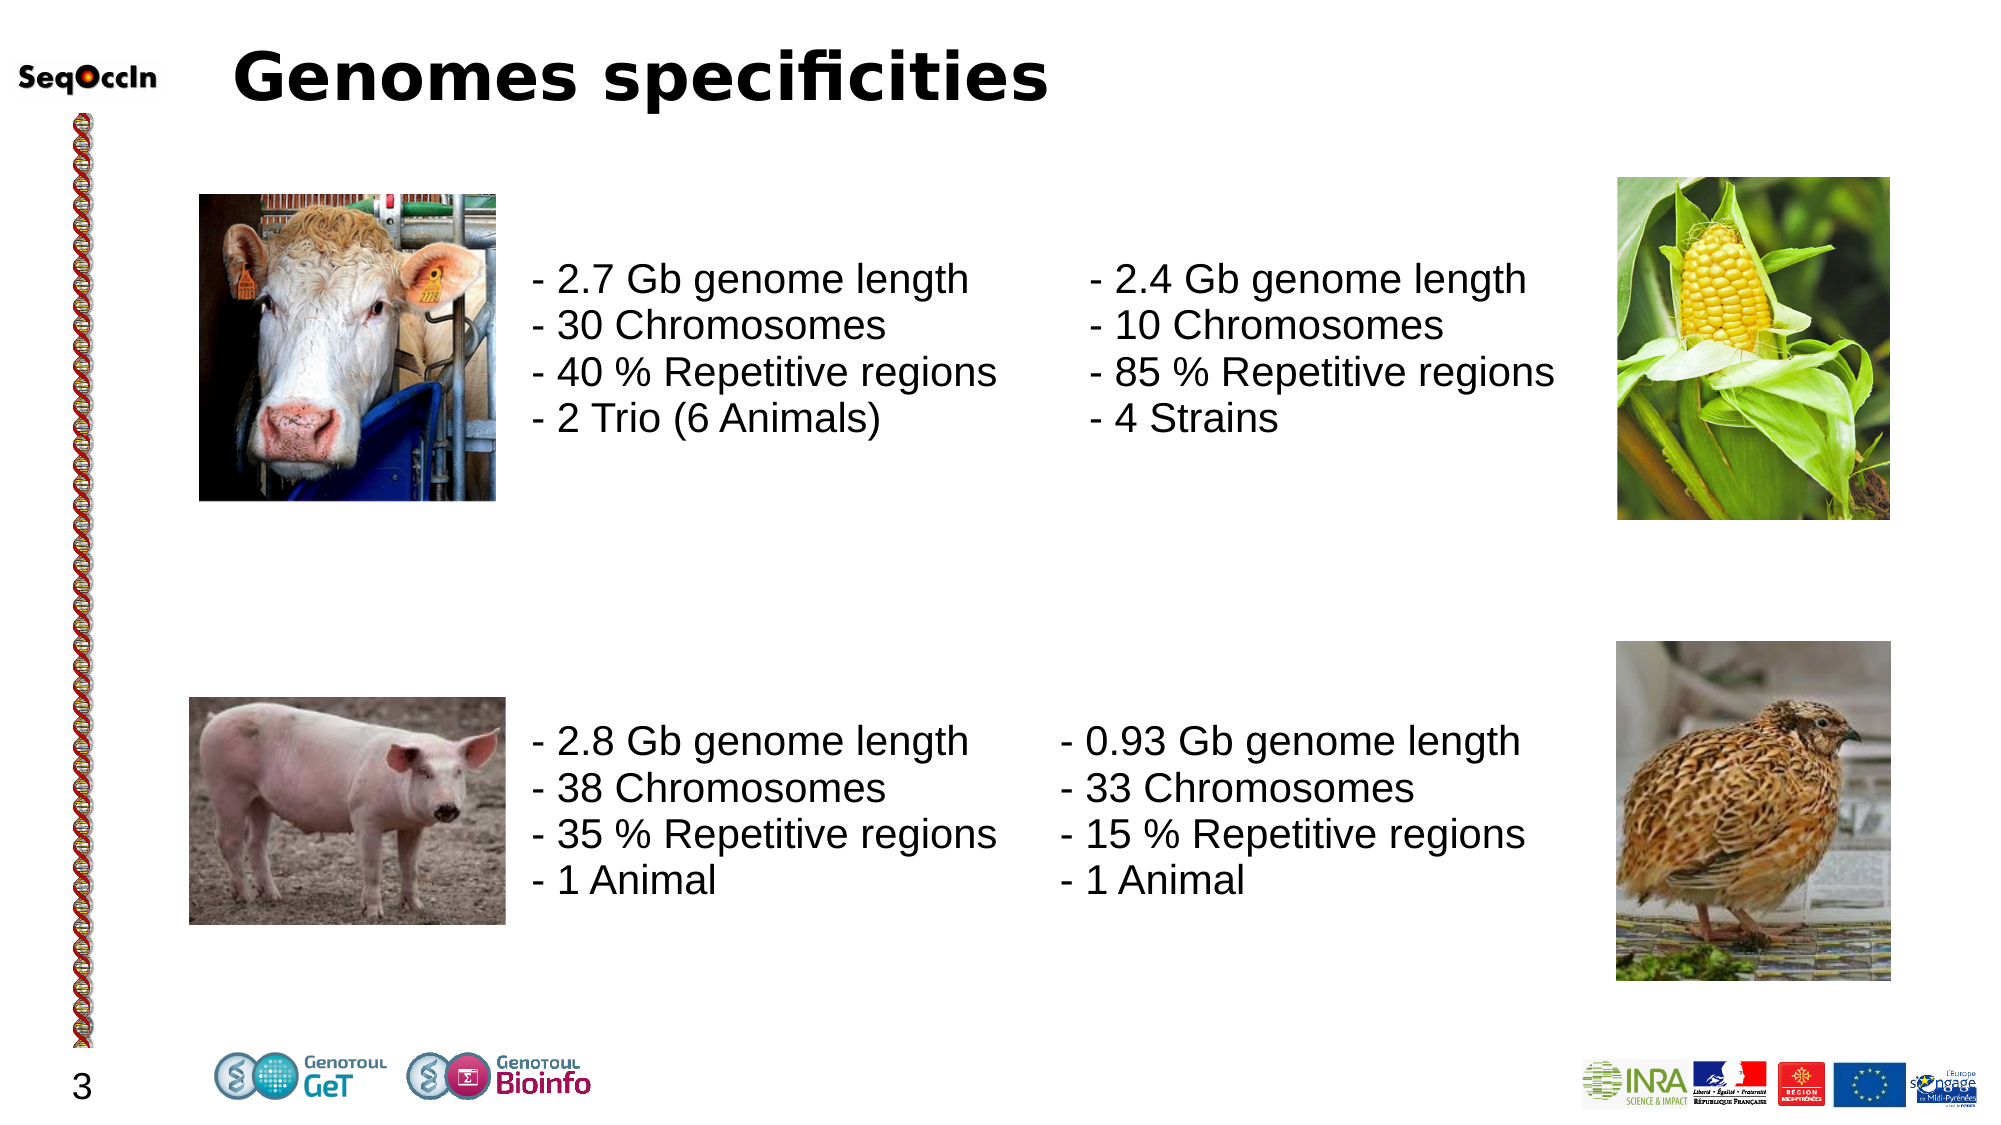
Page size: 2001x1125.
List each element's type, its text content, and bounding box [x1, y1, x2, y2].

picture [199, 194, 496, 502]
picture [1778, 1062, 1825, 1106]
text_box - 2.4 Gb genome length - 10 Chromosomes - 85 % Repetitive regions - 4 Strains [1074, 247, 1601, 449]
picture [189, 697, 506, 925]
text_box - 0.93 Gb genome length - 33 Chromosomes - 15 % Repetitive regions - 1 Animal [1045, 710, 1616, 912]
text_box - 2.7 Gb genome length - 30 Chromosomes - 40 % Repetitive regions - 2 Trio (6 Animals) [516, 247, 1043, 449]
picture [73, 113, 91, 1048]
picture [1581, 1059, 1689, 1109]
picture [1832, 1061, 1983, 1111]
picture [208, 1046, 392, 1106]
picture [1616, 641, 1891, 981]
picture [1617, 177, 1890, 520]
picture [13, 58, 162, 99]
picture [400, 1046, 597, 1106]
title Genomes specificities [181, 21, 1907, 122]
text_box - 2.8 Gb genome length - 38 Chromosomes - 35 % Repetitive regions - 1 Animal [516, 710, 1043, 912]
